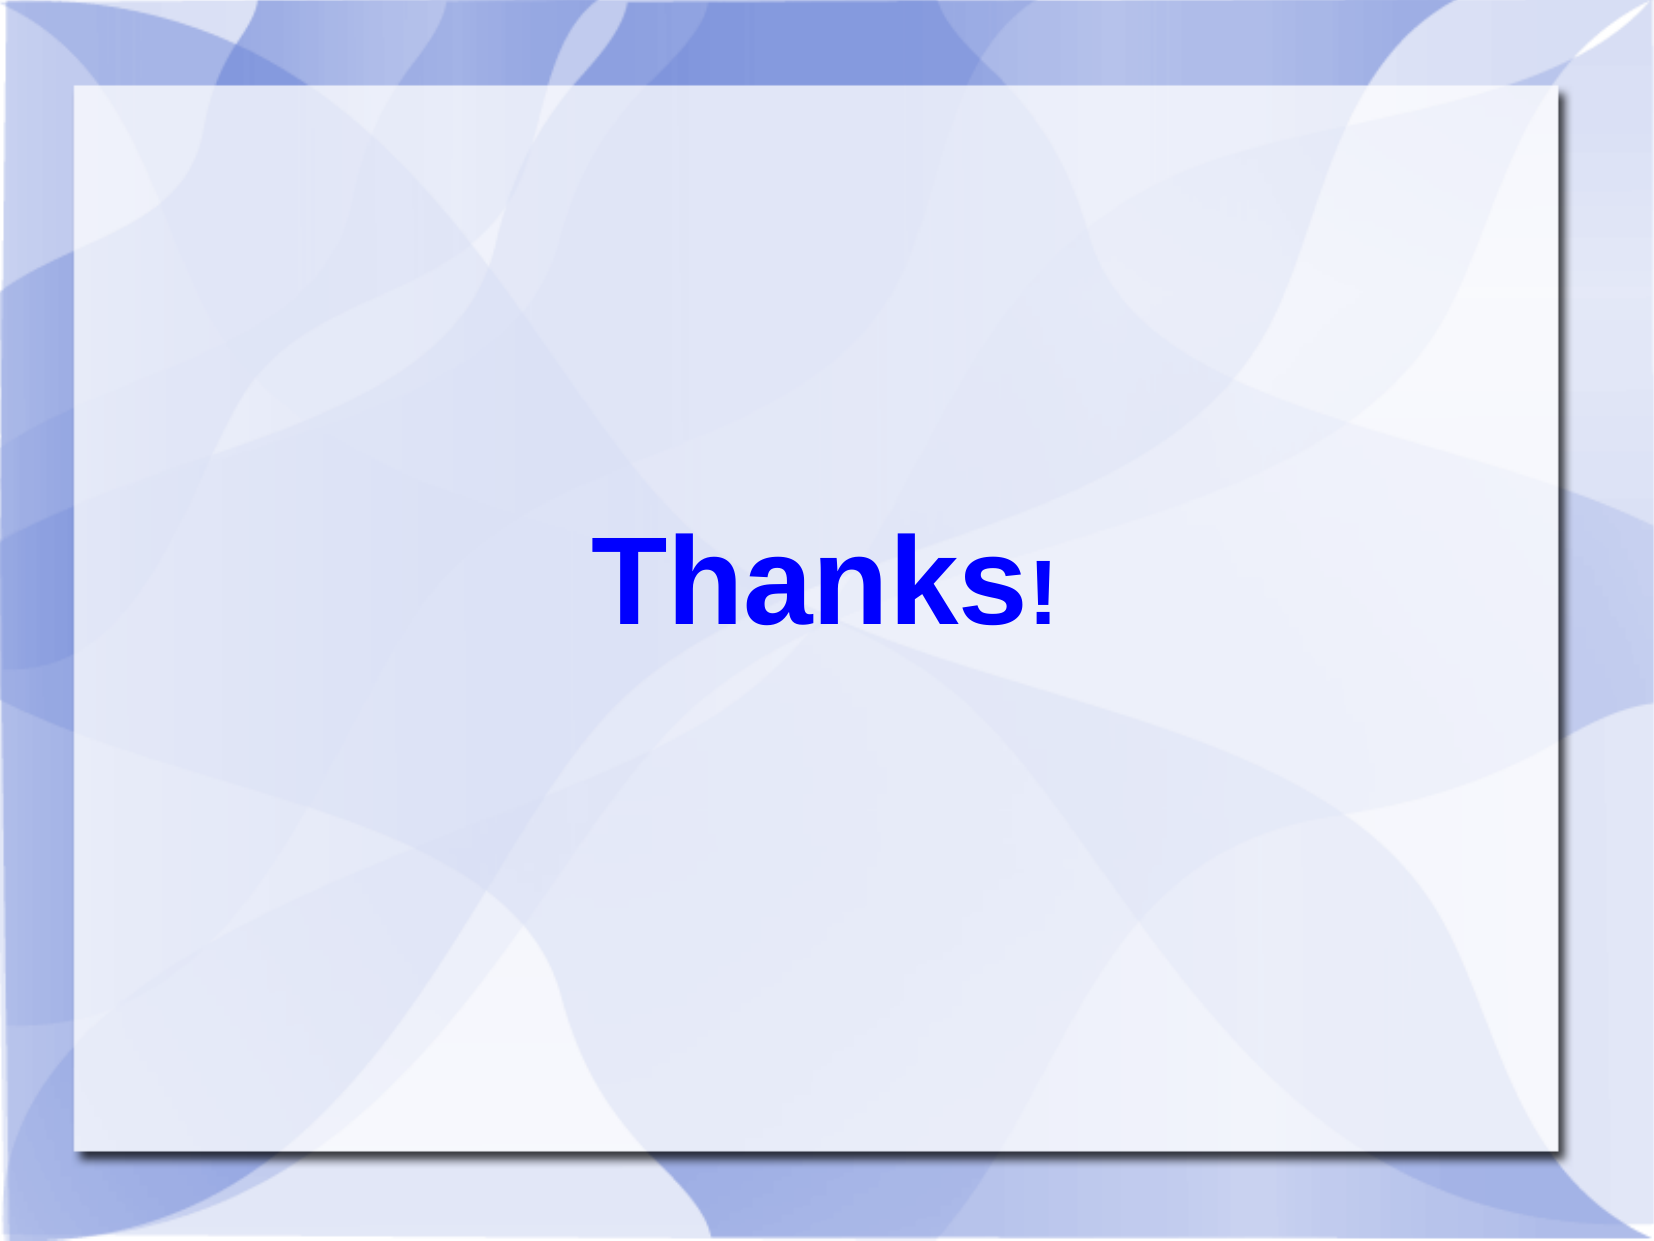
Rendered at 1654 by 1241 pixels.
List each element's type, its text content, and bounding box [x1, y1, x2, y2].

picture [0, 0, 1654, 1241]
title Thanks! [75, 487, 1576, 676]
